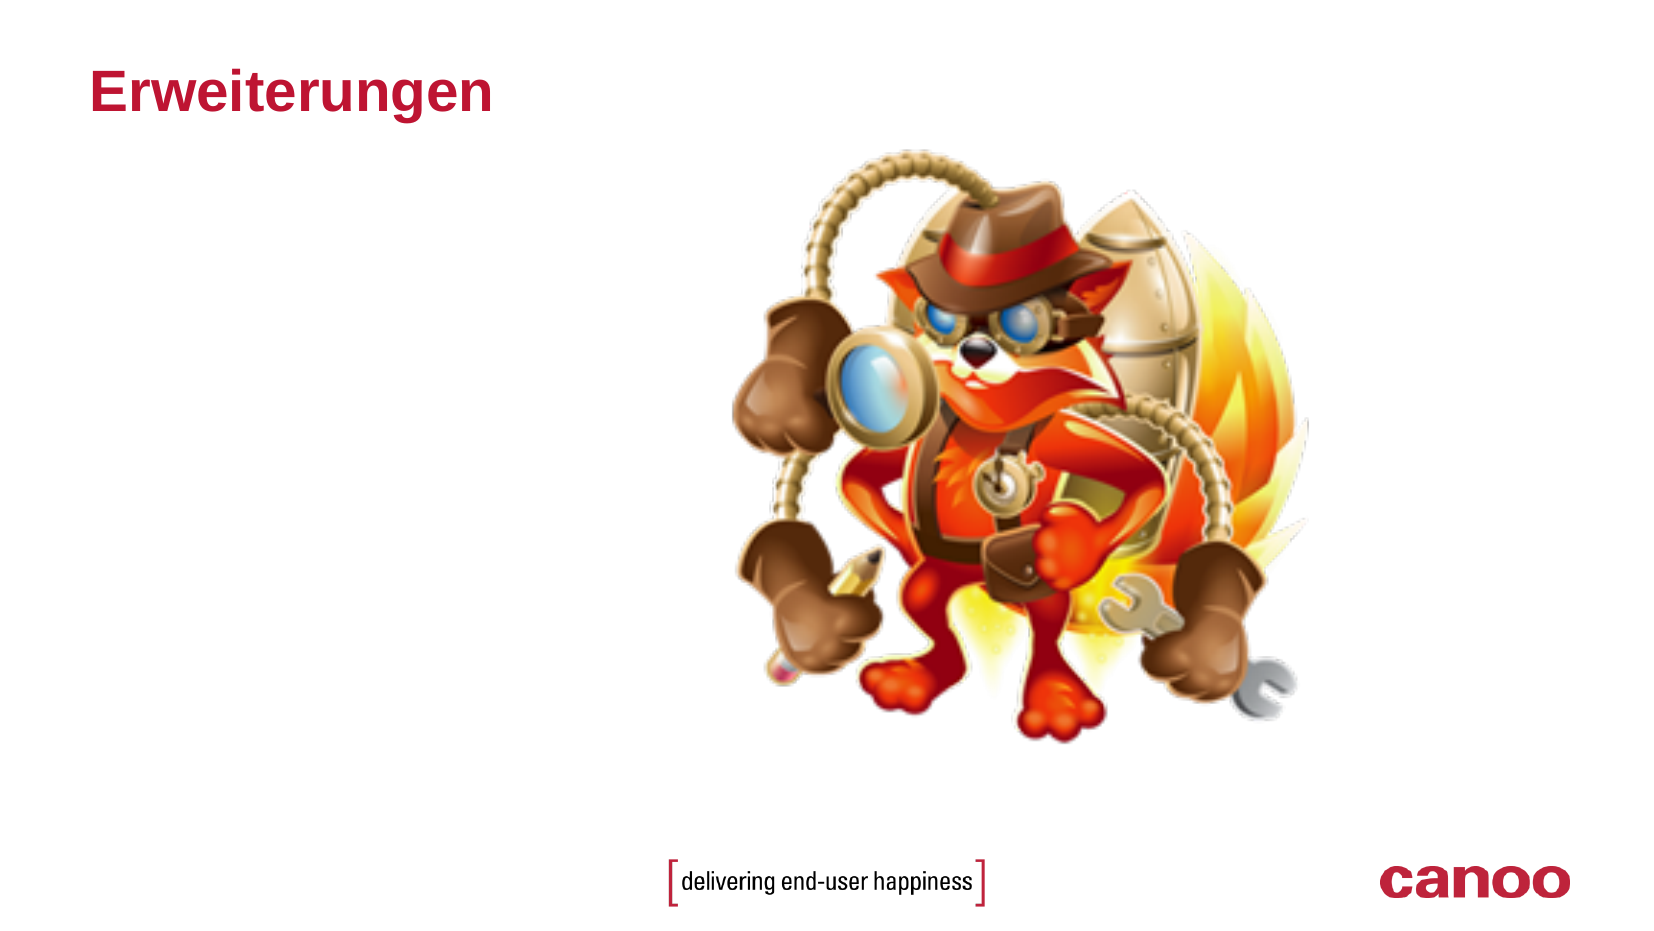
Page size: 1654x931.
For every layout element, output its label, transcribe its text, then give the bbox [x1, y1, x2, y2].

picture [1380, 866, 1570, 898]
title Erweiterungen [75, 45, 1591, 136]
picture [495, 59, 1473, 751]
picture [662, 855, 991, 910]
